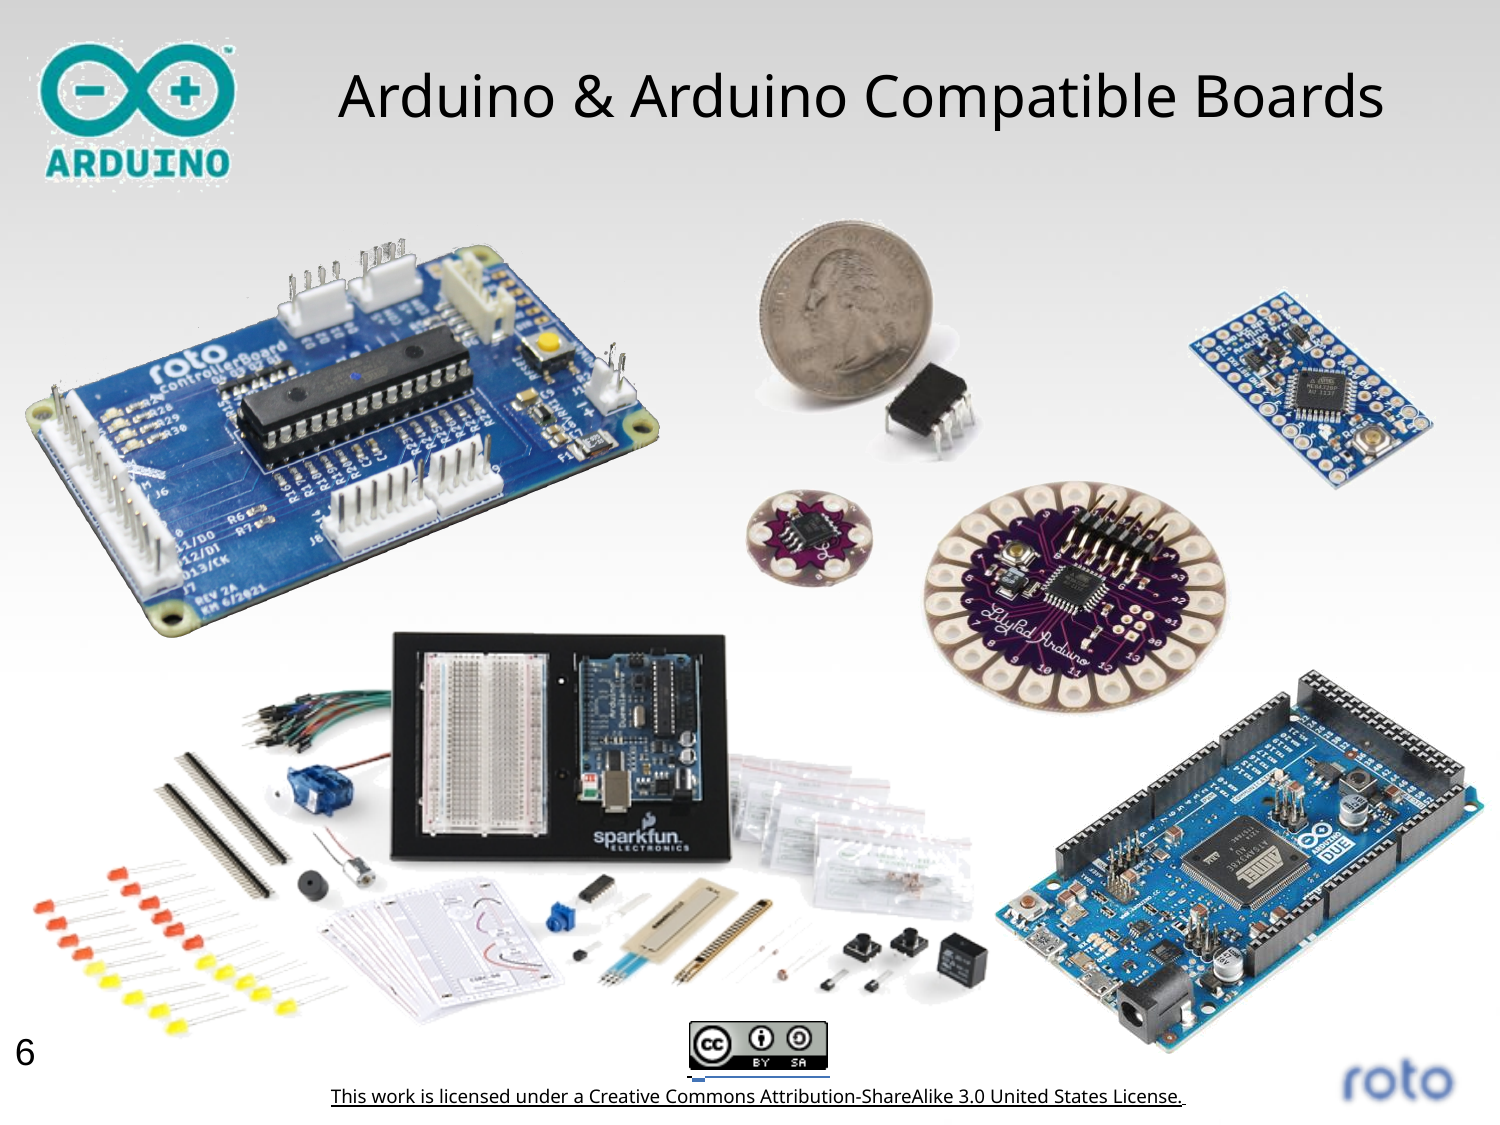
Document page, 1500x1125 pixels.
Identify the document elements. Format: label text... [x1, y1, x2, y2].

picture [0, 0, 1500, 1125]
title Arduino & Arduino Compatible Boards [246, 0, 1500, 188]
